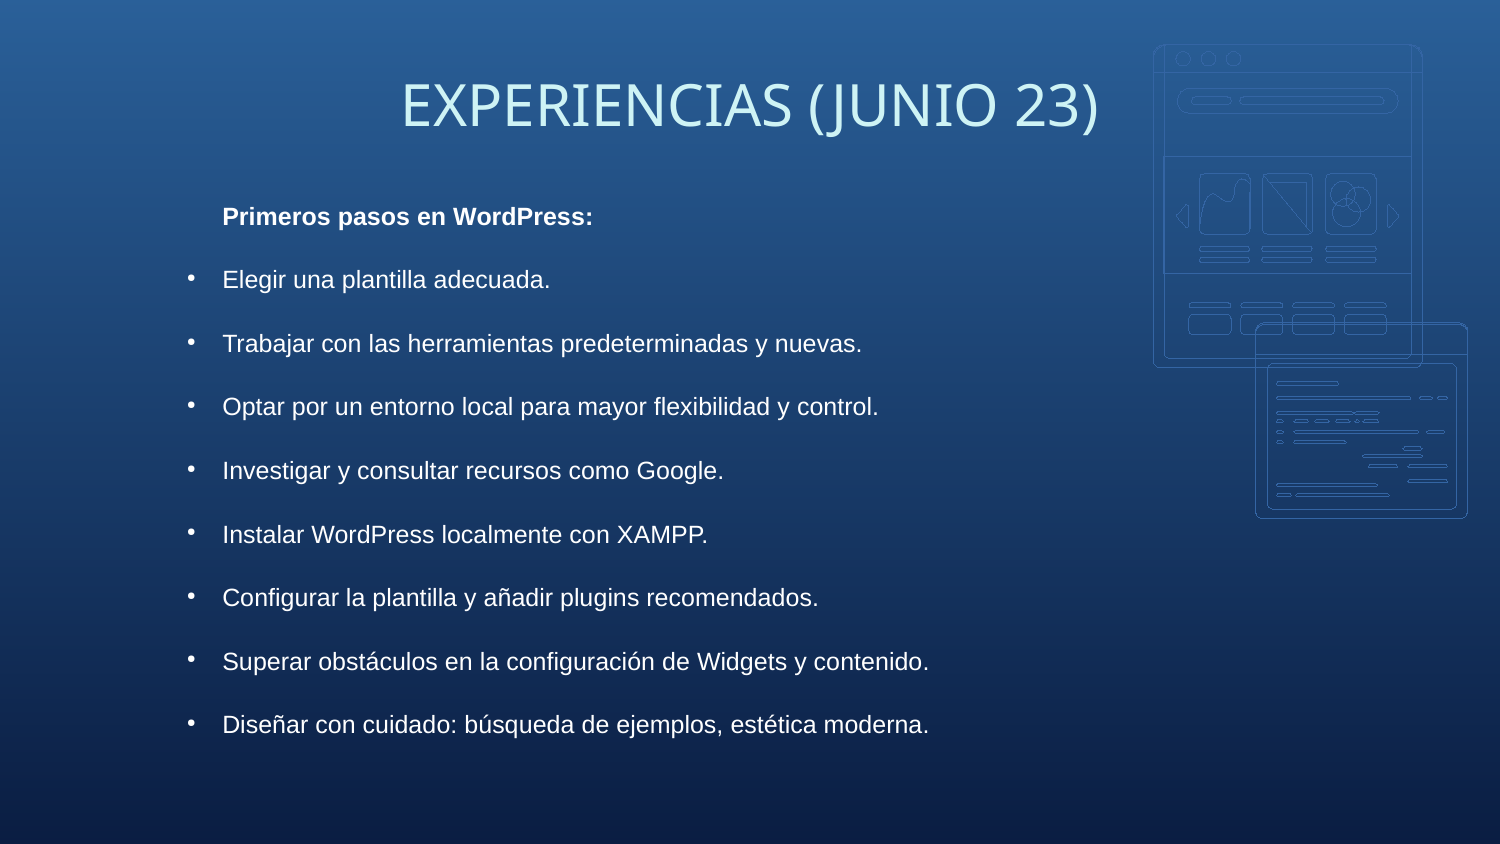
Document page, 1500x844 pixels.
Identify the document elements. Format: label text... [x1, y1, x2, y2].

text_box EXPERIENCIAS (JUNIO 23) [171, 53, 1328, 133]
text_box Primeros pasos en WordPress: Elegir una plantilla adecuada. Trabajar con las herramientas predeterminadas y nuevas. Optar por un entorno local para mayor flexibilidad y control. Investigar y consultar recursos como Google. Instalar WordPress localmente con XAMPP. Configurar la plantilla y añadir plugins recomendados. Superar obstáculos en la configuración de Widgets y contenido. Diseñar con cuidado: búsqueda de ejemplos, estética moderna. [171, 185, 1323, 770]
